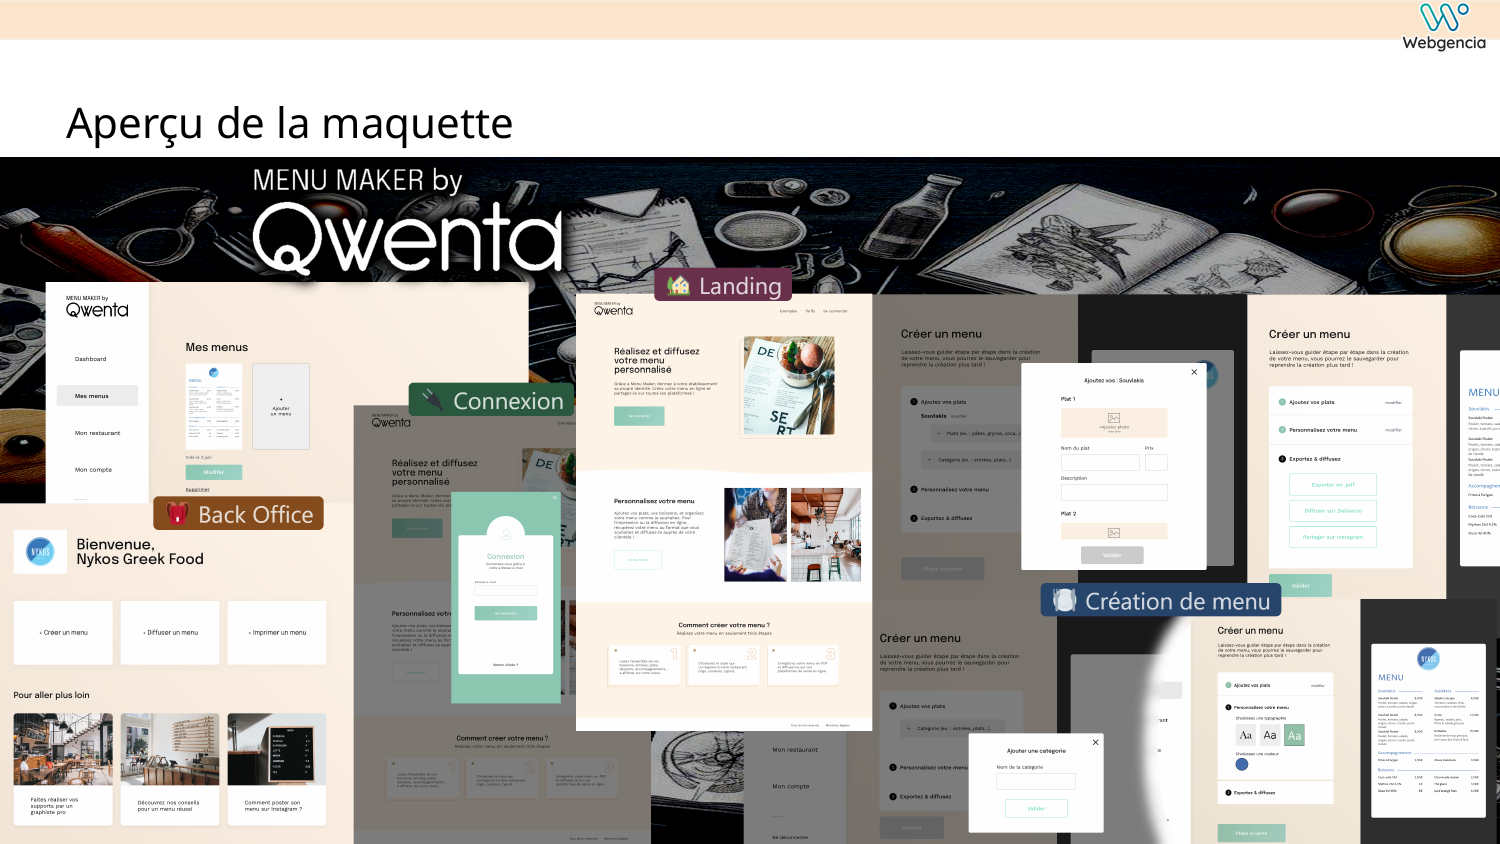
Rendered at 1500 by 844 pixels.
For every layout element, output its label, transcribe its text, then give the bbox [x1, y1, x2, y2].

picture [0, 157, 1500, 844]
picture [1389, 0, 1500, 56]
title Aperçu de la maquette [51, 72, 1449, 157]
text_box [0, 0, 1389, 40]
